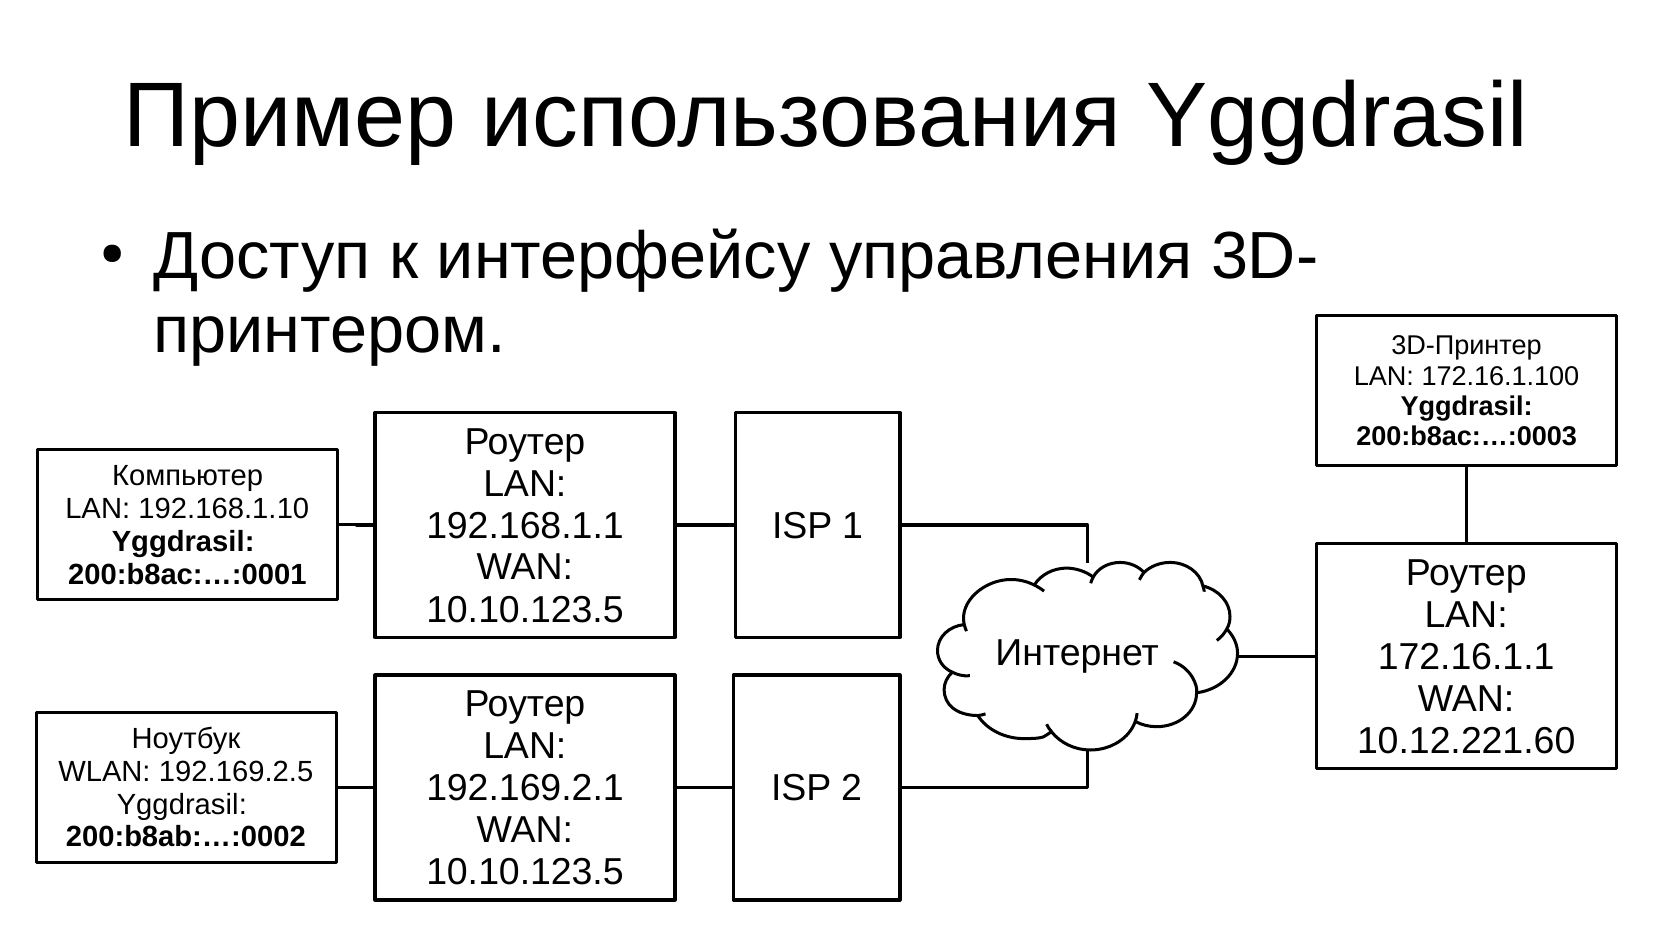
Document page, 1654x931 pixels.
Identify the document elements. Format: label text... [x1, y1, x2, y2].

text_box Ноутбук WLAN: 192.169.2.5 Yggdrasil: 200:b8ab:…:0002 [36, 712, 337, 863]
text_box Роутер LAN: 192.169.2.1 WAN: 10.10.123.5 [375, 675, 676, 901]
text_box 3D-Принтер LAN: 172.16.1.100 Yggdrasil: 200:b8ac:…:0003 [1316, 315, 1617, 466]
text_box Роутер LAN: 172.16.1.1 WAN: 10.12.221.60 [1316, 543, 1617, 769]
text_box ISP 1 [735, 412, 901, 638]
text_box Роутер LAN: 192.168.1.1 WAN: 10.10.123.5 [375, 412, 676, 638]
text_box Компьютер LAN: 192.168.1.10 Yggdrasil: 200:b8ac:…:0001 [37, 449, 338, 600]
title Пример использования Yggdrasil [82, 37, 1571, 193]
list Доступ к интерфейсу управления 3D-принтером. [82, 217, 1571, 413]
text_box Интернет [937, 562, 1238, 751]
text_box ISP 2 [733, 675, 901, 901]
